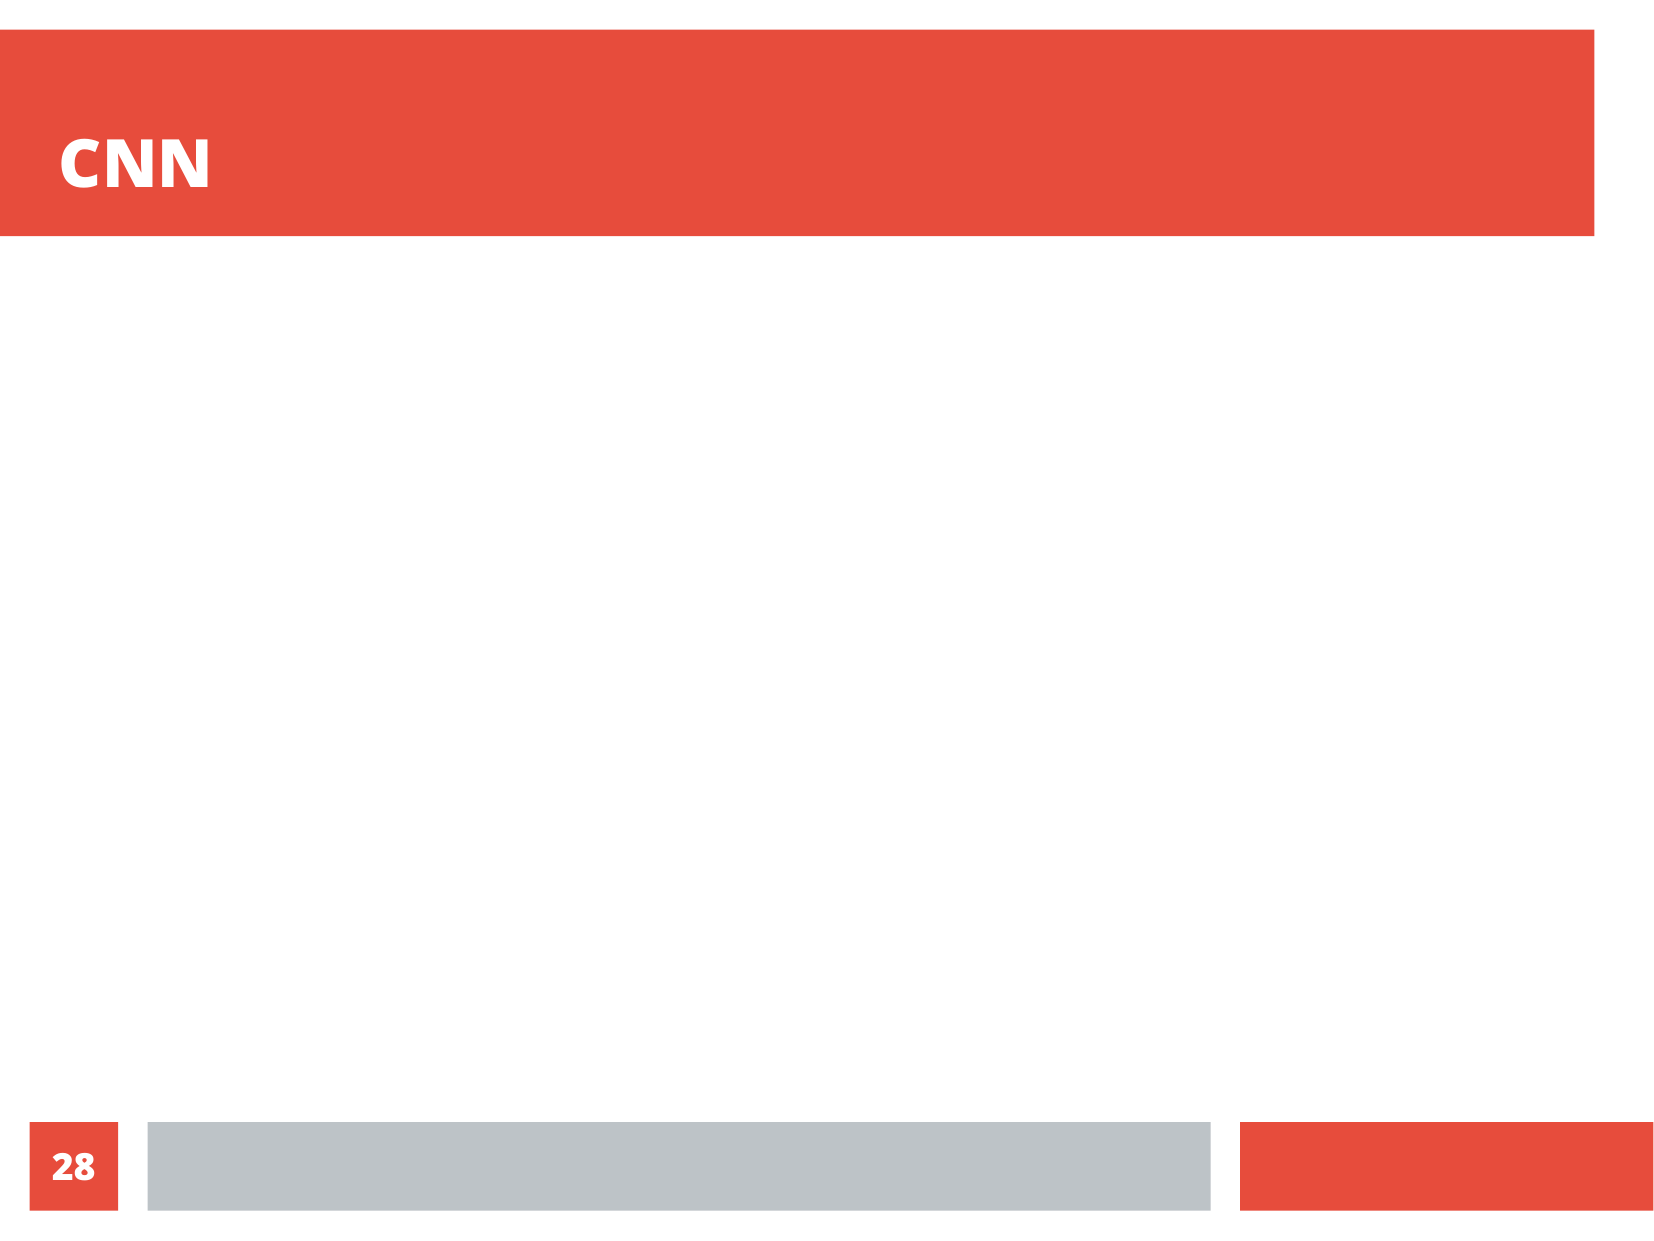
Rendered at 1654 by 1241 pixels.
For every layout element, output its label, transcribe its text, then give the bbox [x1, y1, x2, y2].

title CNN [59, 59, 1595, 207]
